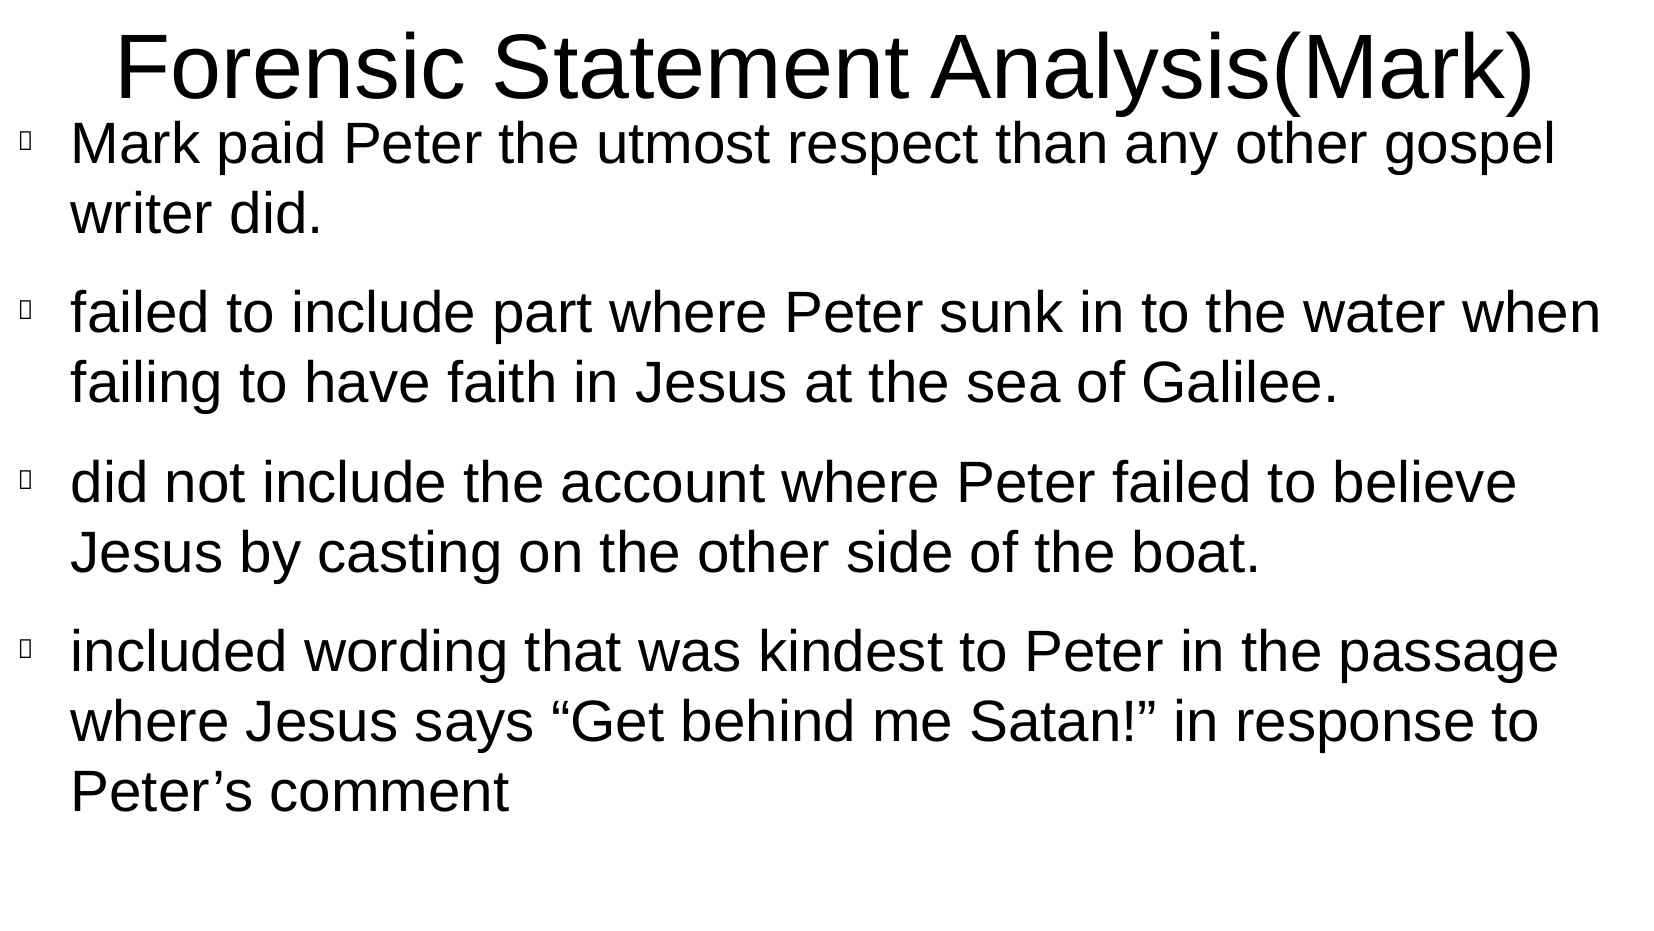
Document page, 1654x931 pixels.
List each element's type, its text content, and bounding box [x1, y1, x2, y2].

list Mark paid Peter the utmost respect than any other gospel writer did. failed to include part where Peter sunk in to the water when failing to have faith in Jesus at the sea of Galilee. did not include the account where Peter failed to believe Jesus by casting on the other side of the boat. included wording that was kindest to Peter in the passage where Jesus says “Get behind me Satan!” in response to Peter’s comment [0, 105, 1651, 931]
title Forensic Statement Analysis(Mark) [82, 0, 1571, 105]
